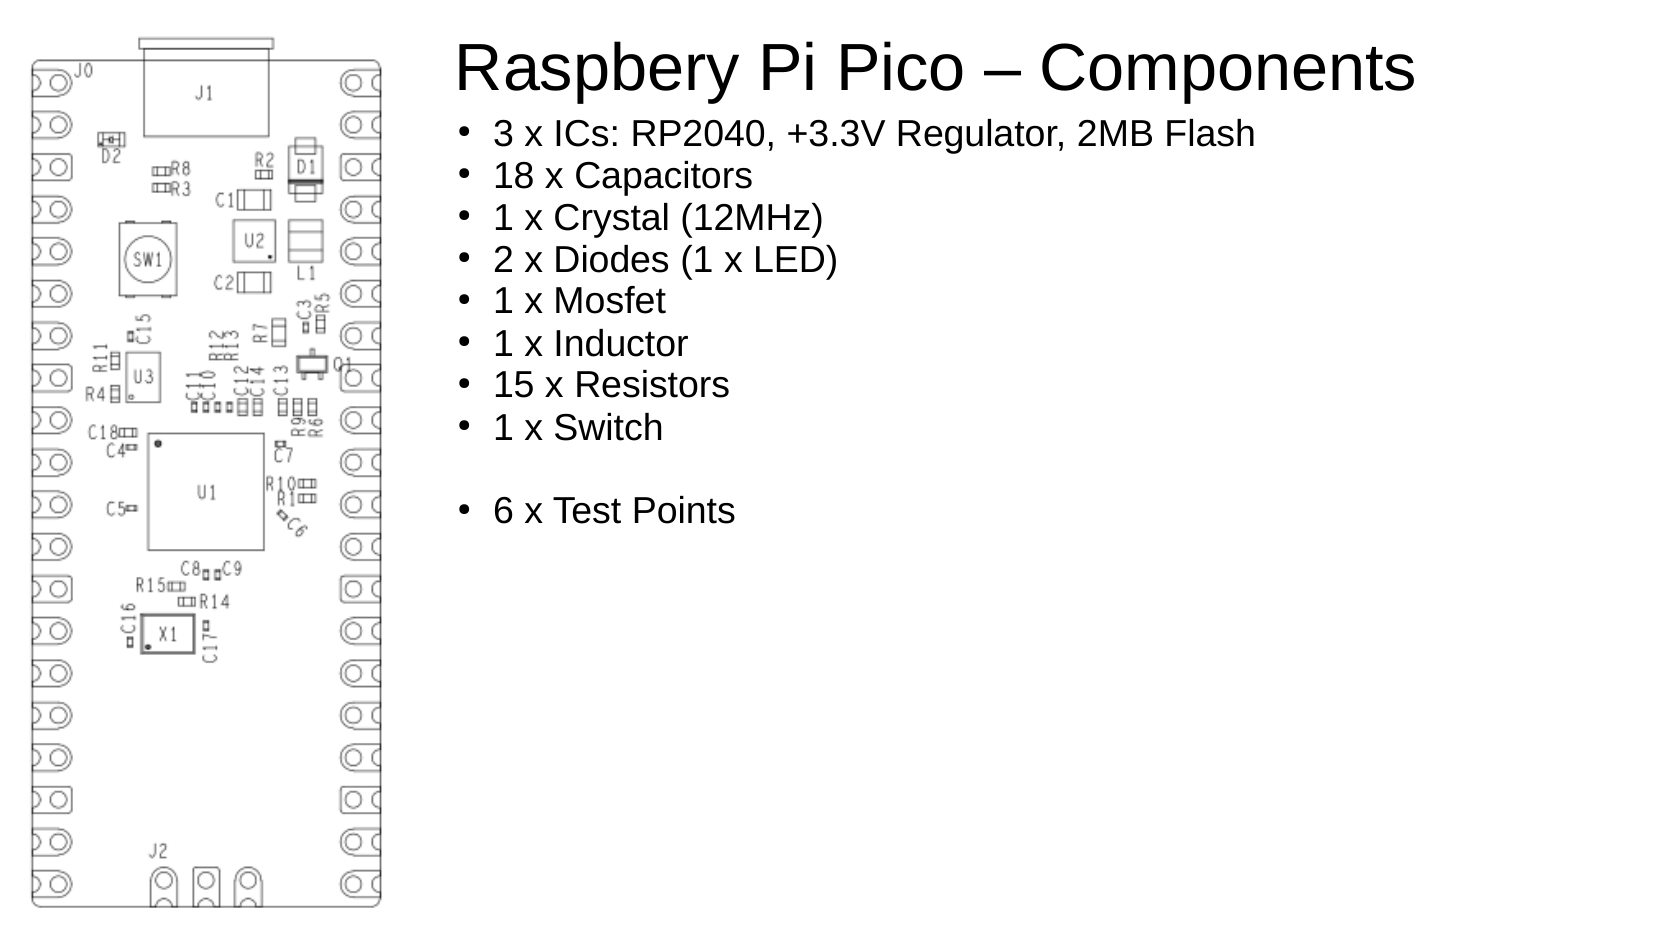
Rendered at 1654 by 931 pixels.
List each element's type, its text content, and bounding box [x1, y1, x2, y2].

picture [4, 0, 403, 931]
title Raspbery Pi Pico – Components [454, 29, 1619, 105]
text_box 3 x ICs: RP2040, +3.3V Regulator, 2MB Flash 18 x Capacitors 1 x Crystal (12MHz) 2 x Diodes (1 x LED) 1 x Mosfet 1 x Inductor 15 x Resistors 1 x Switch 6 x Test Points [442, 104, 1290, 540]
